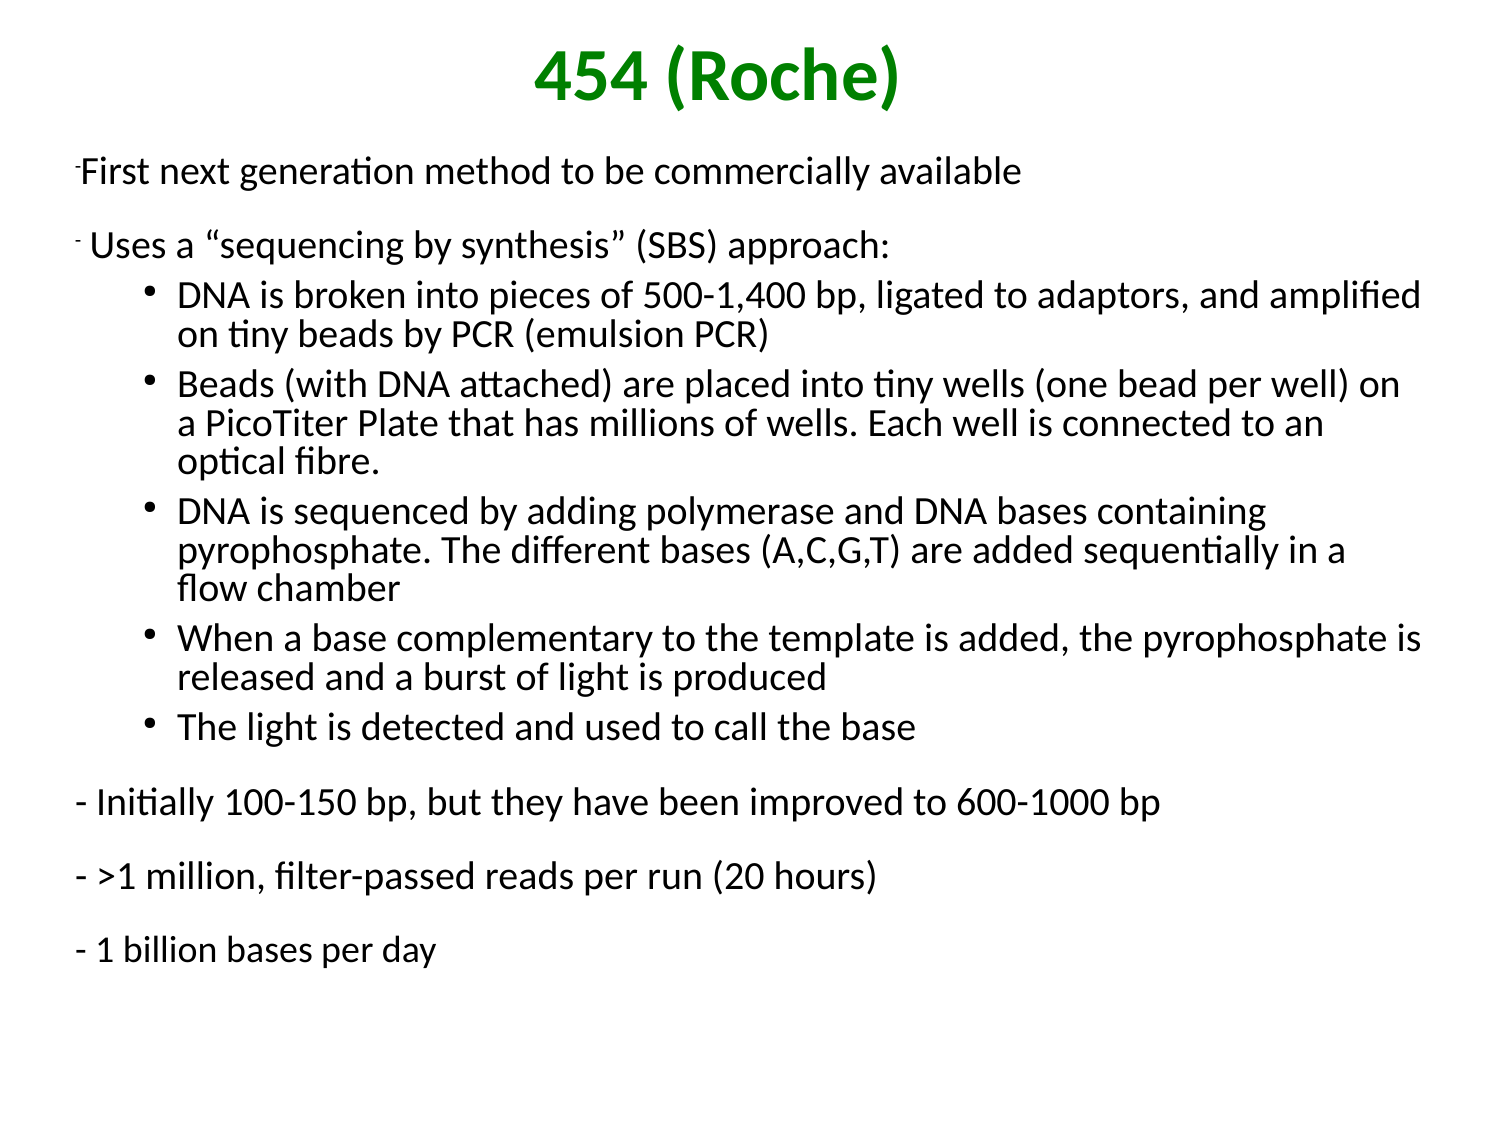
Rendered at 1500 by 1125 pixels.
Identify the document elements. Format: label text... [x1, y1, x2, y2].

text_box First next generation method to be commercially available Uses a “sequencing by synthesis” (SBS) approach: DNA is broken into pieces of 500-1,400 bp, ligated to adaptors, and amplified on tiny beads by PCR (emulsion PCR) Beads (with DNA attached) are placed into tiny wells (one bead per well) on a PicoTiter Plate that has millions of wells. Each well is connected to an optical fibre. DNA is sequenced by adding polymerase and DNA bases containing pyrophosphate. The different bases (A,C,G,T) are added sequentially in a flow chamber When a base complementary to the template is added, the pyrophosphate is released and a burst of light is produced The light is detected and used to call the base - Initially 100-150 bp, but they have been improved to 600-1000 bp - >1 million, filter-passed reads per run (20 hours) - 1 billion bases per day [74, 149, 1425, 976]
text_box 454 (Roche) [43, 0, 1394, 175]
